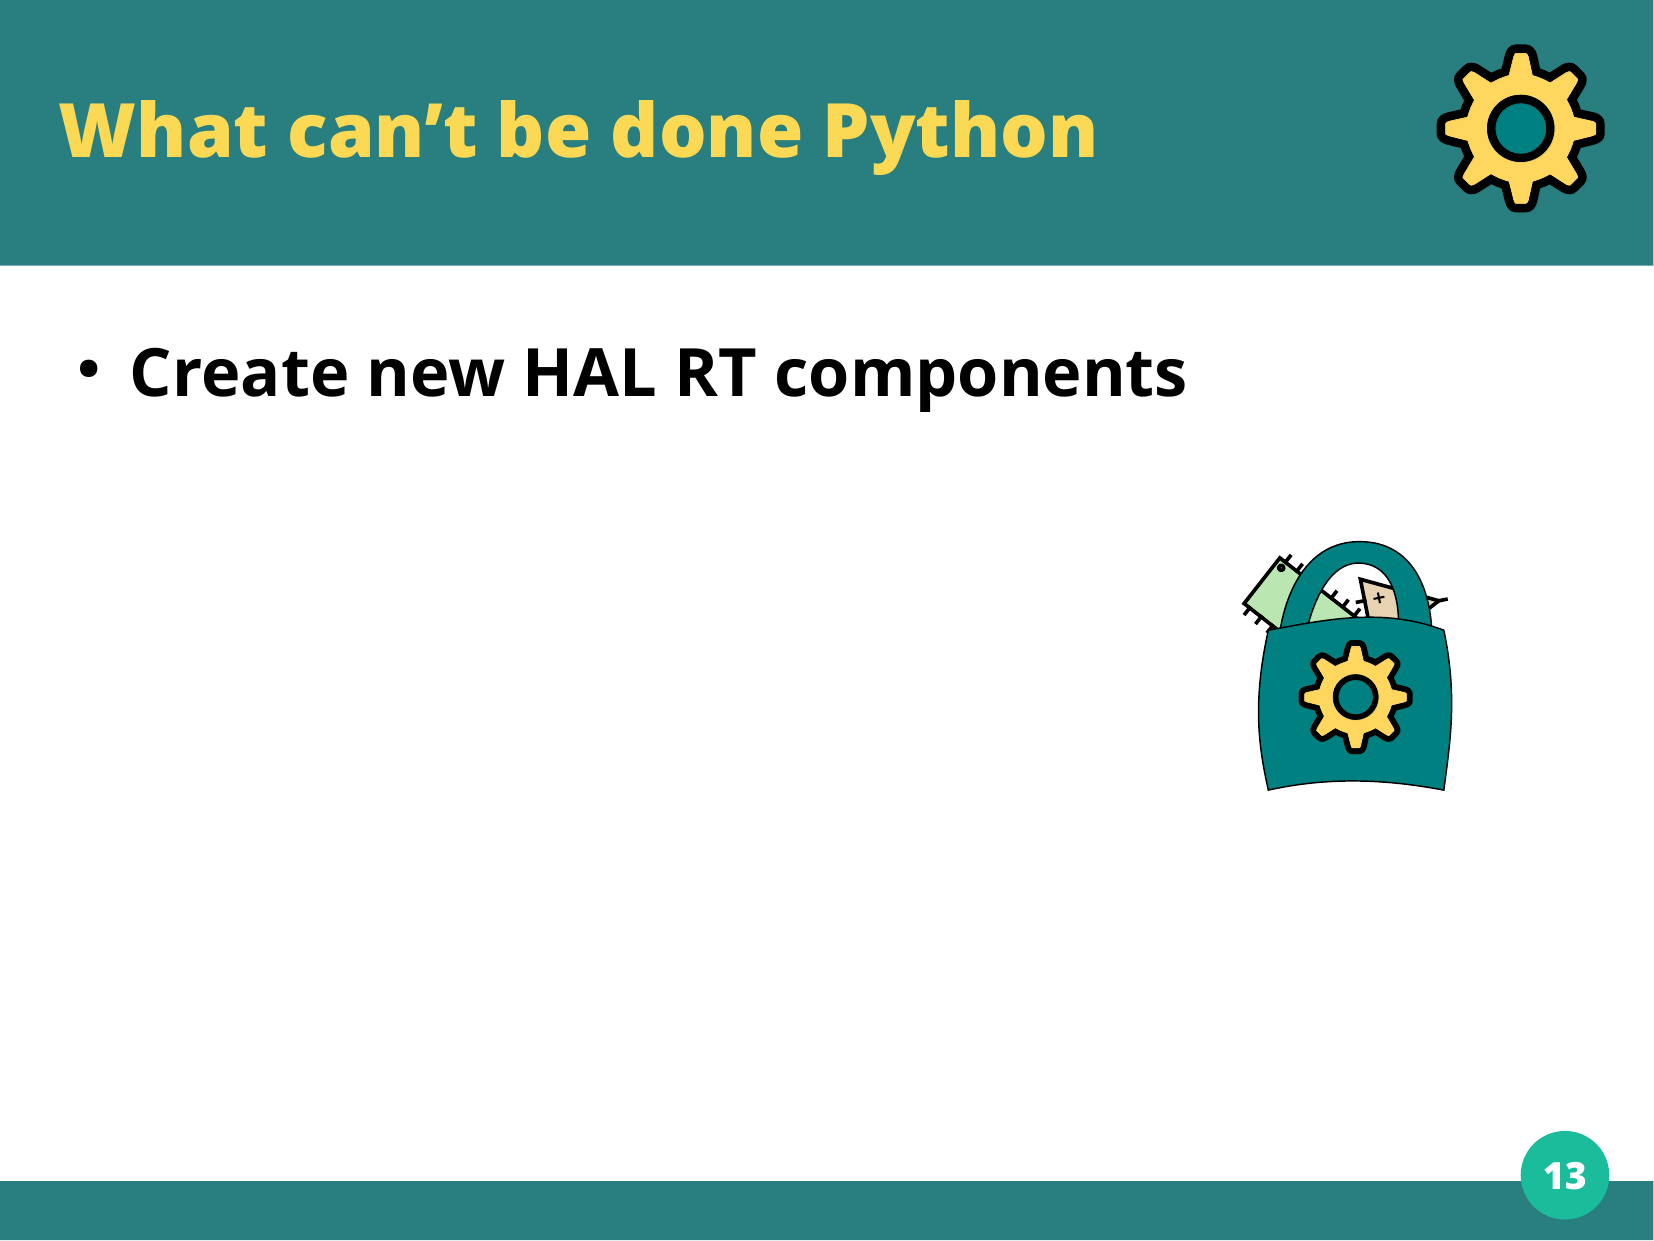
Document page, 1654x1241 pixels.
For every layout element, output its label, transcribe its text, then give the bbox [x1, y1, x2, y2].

picture [1228, 496, 1465, 831]
title What can’t be done Python [59, 49, 1595, 207]
list Create new HAL RT components [59, 324, 1595, 1152]
